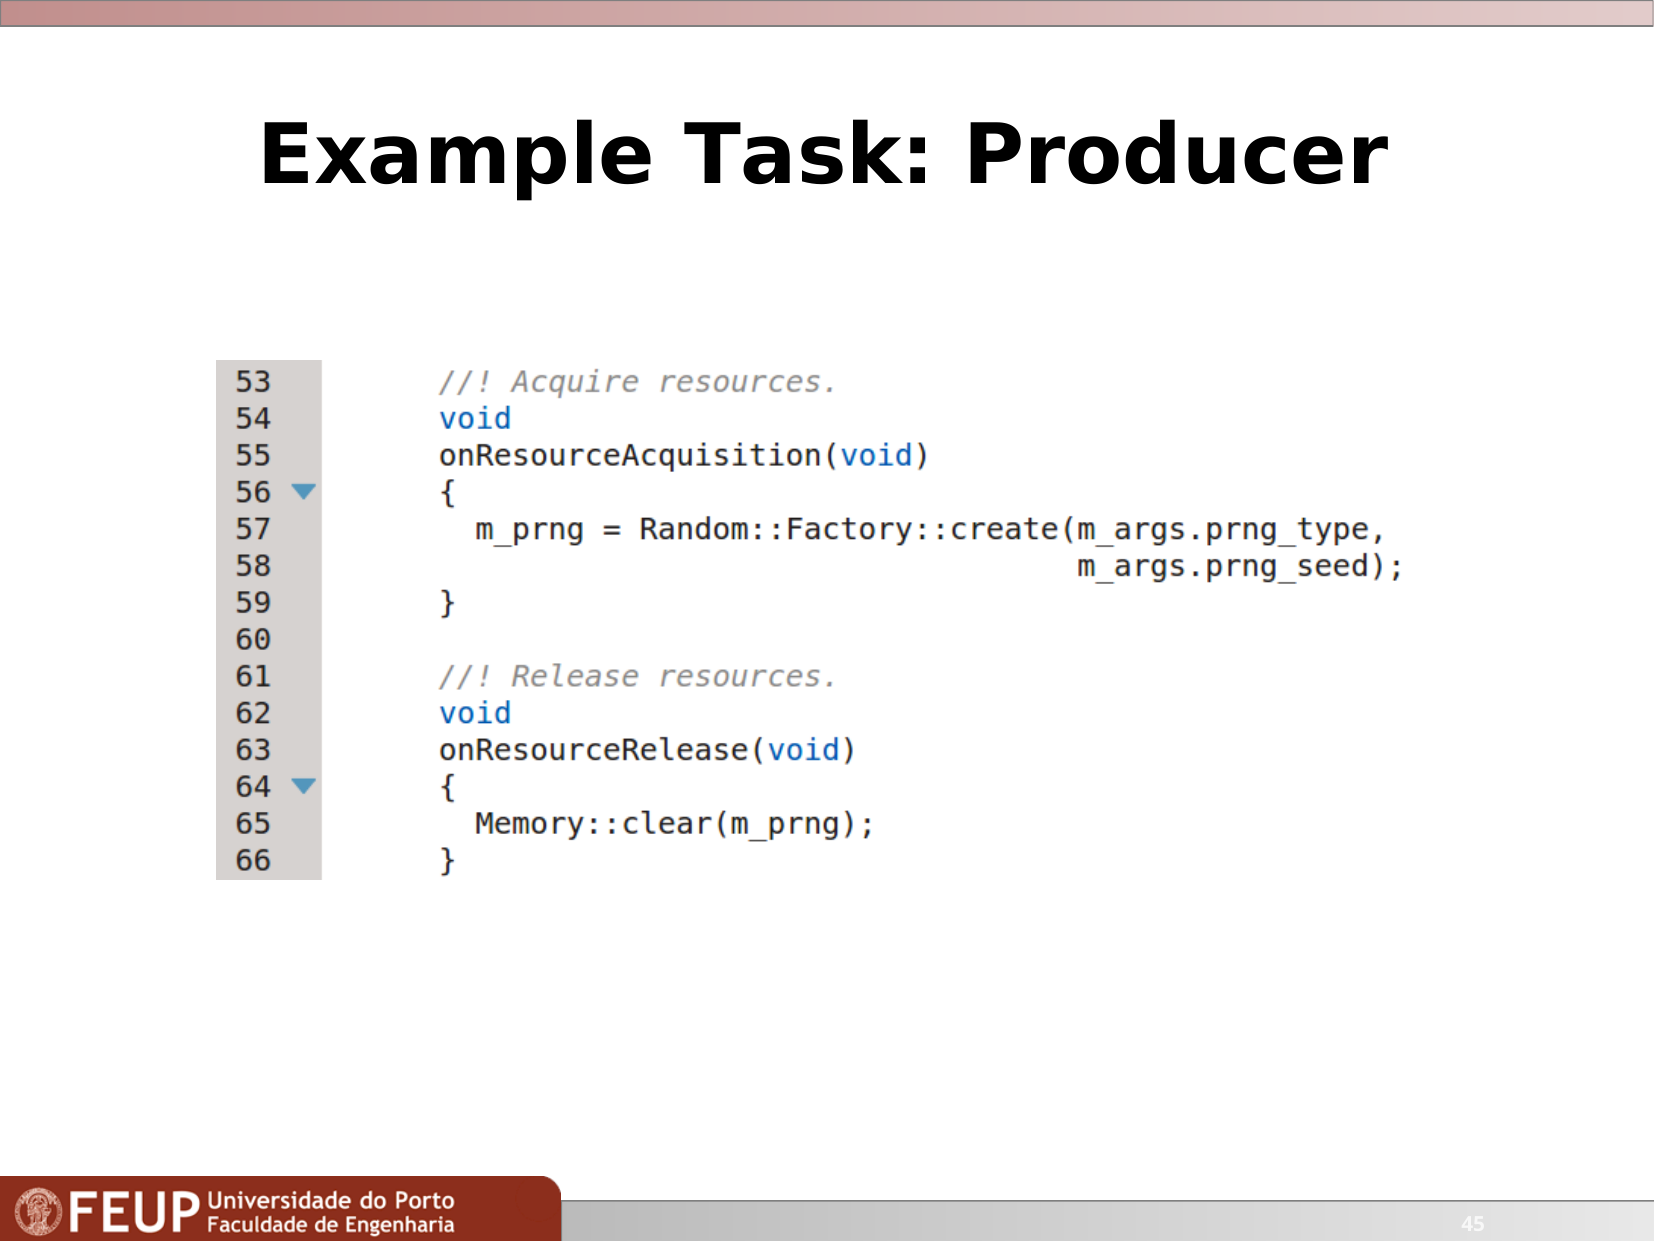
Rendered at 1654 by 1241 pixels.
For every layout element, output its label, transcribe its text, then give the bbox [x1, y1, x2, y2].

picture [216, 360, 1438, 880]
picture [0, 1176, 561, 1241]
title Example Task: Producer [64, 70, 1582, 239]
